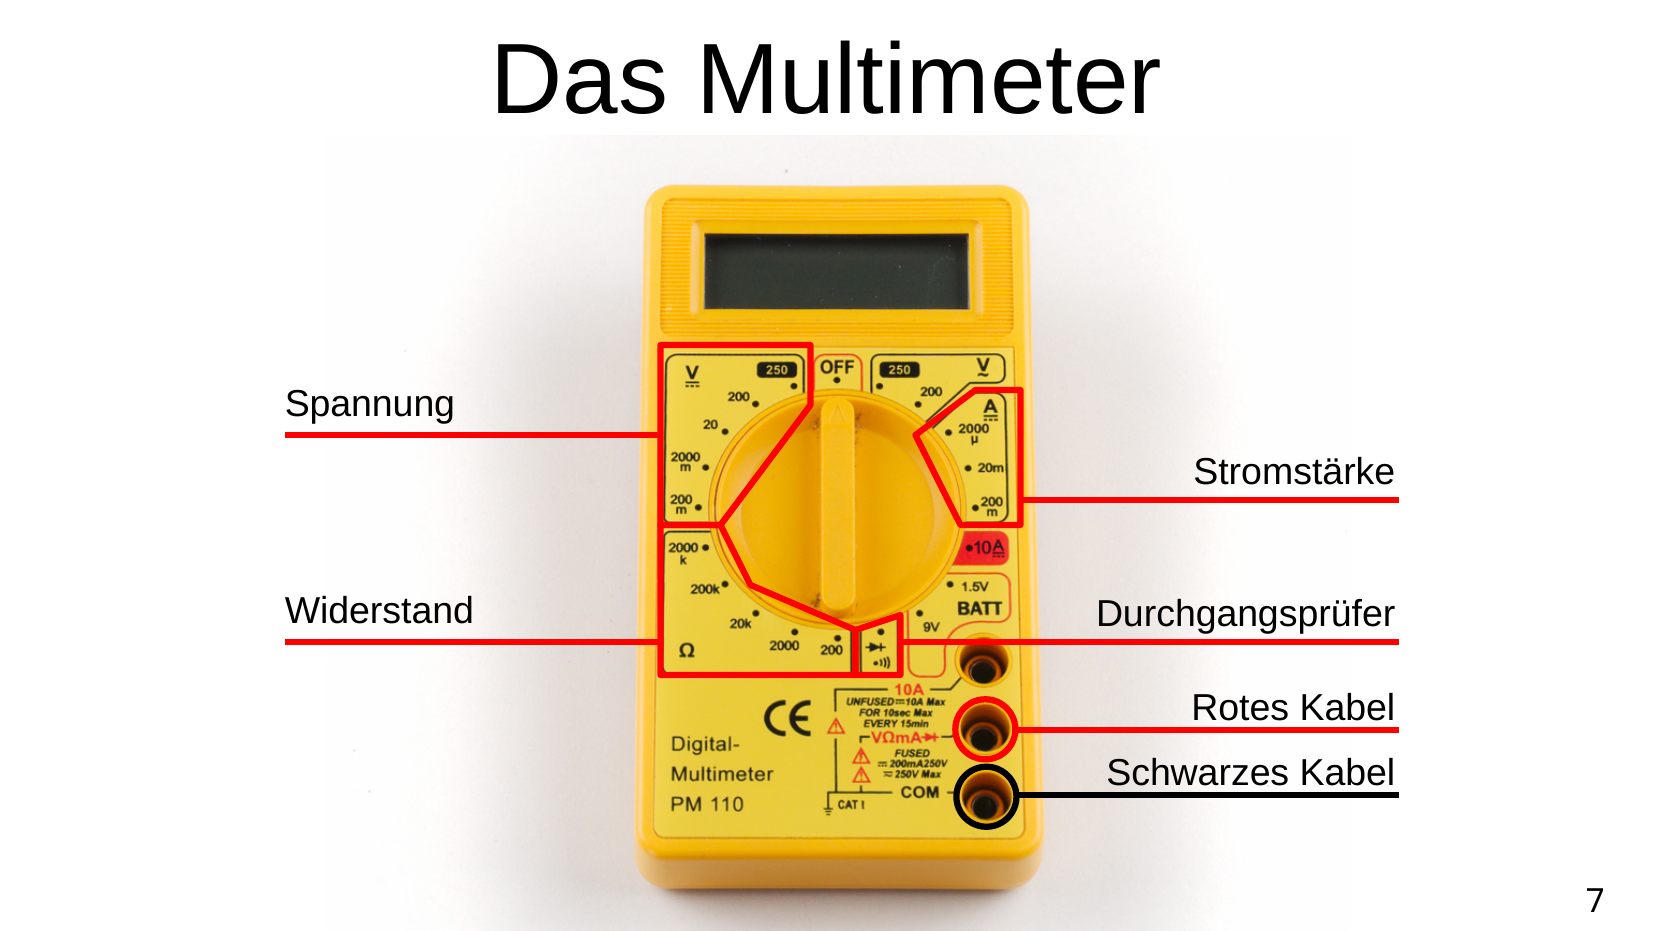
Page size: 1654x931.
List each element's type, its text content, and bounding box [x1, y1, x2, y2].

text_box Rotes Kabel [1050, 679, 1411, 737]
text_box Stromstärke [1050, 443, 1411, 500]
picture [323, 438, 657, 639]
picture [323, 645, 1351, 931]
picture [664, 529, 852, 671]
text_box Spannung [270, 375, 631, 432]
picture [920, 394, 1017, 521]
text_box Schwarzes Kabel [1050, 744, 1411, 802]
text_box Durchgangsprüfer [1050, 584, 1411, 642]
text_box [956, 766, 1017, 827]
picture [664, 349, 807, 521]
picture [323, 157, 1351, 639]
text_box Widerstand [270, 581, 631, 639]
title Das Multimeter [82, 1, 1571, 157]
picture [859, 620, 897, 671]
text_box [955, 699, 1016, 760]
